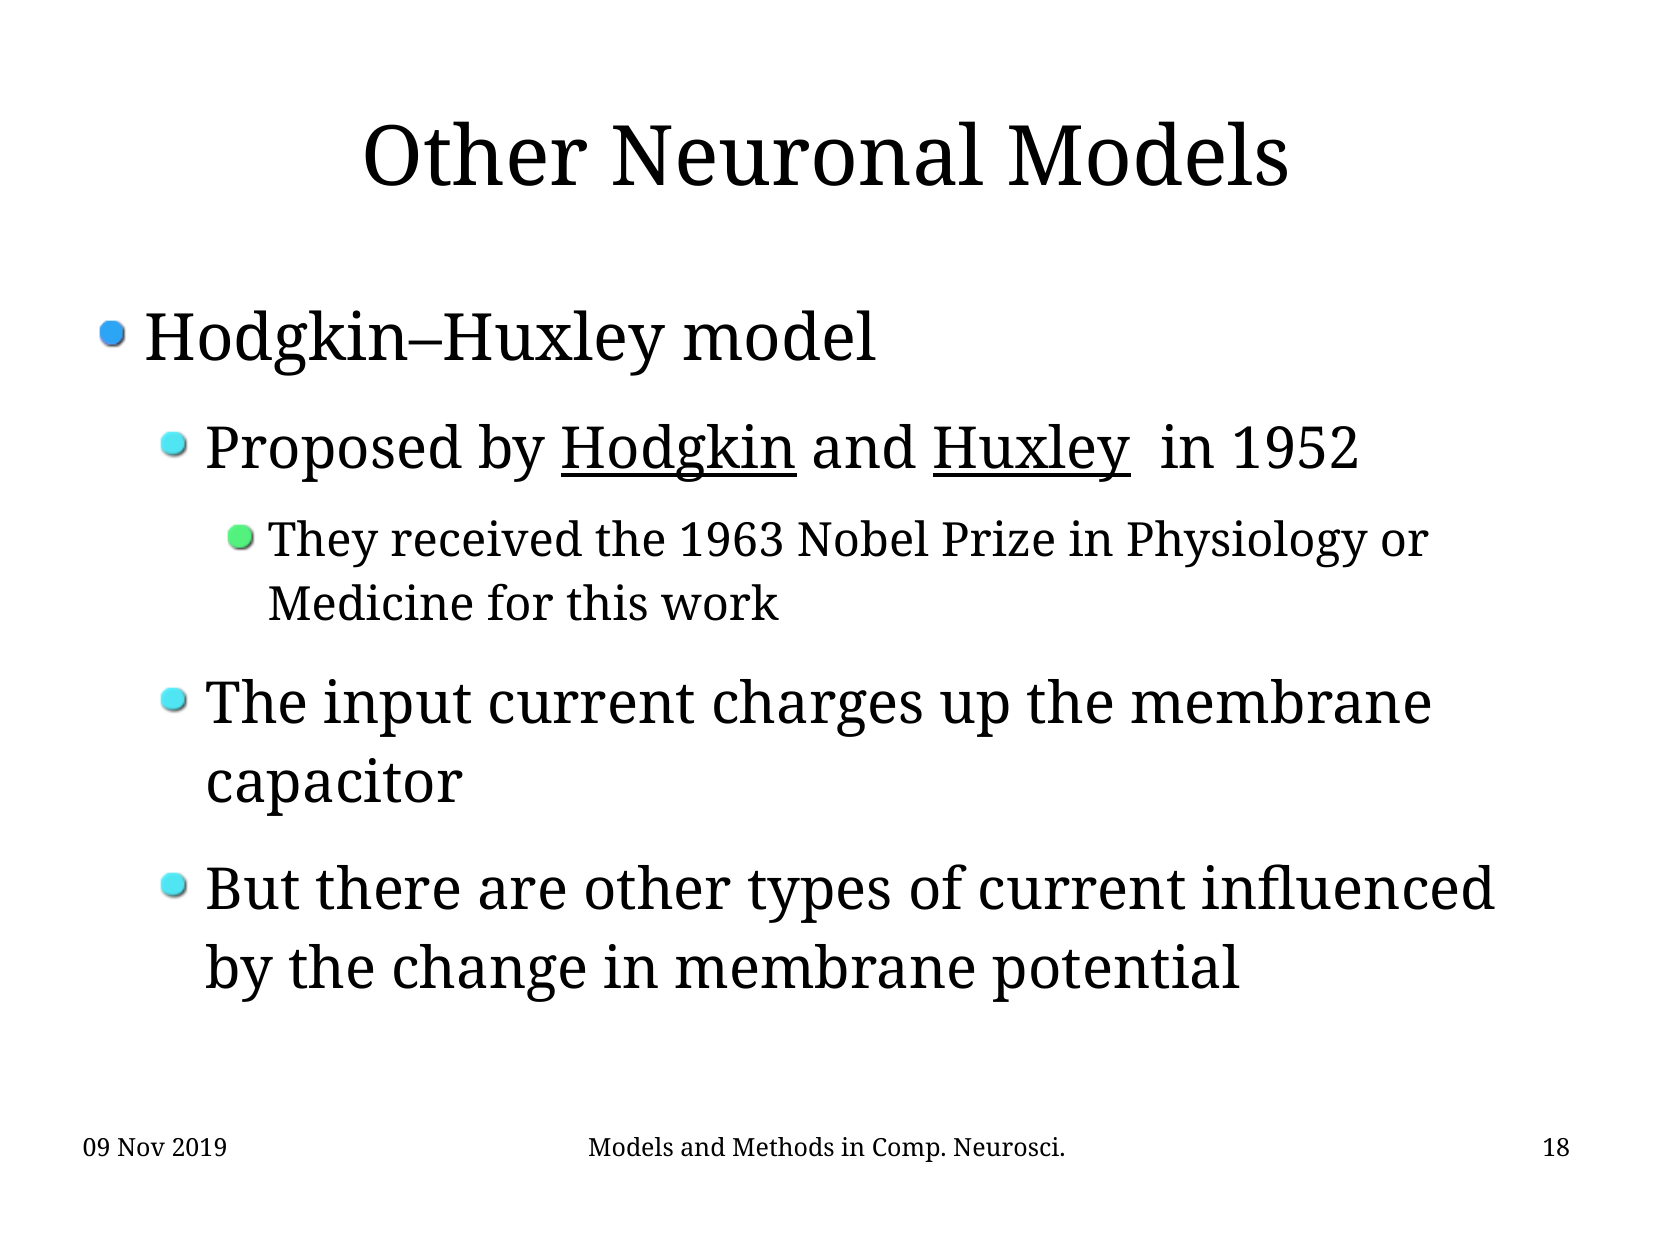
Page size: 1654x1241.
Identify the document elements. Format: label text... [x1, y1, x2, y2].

title Other Neuronal Models [82, 49, 1571, 257]
list Hodgkin–Huxley model Proposed by Hodgkin and Huxley in 1952 They received the 1963 Nobel Prize in Physiology or Medicine for this work The input current charges up the membrane capacitor But there are other types of current influenced by the change in membrane potential [82, 290, 1571, 1010]
